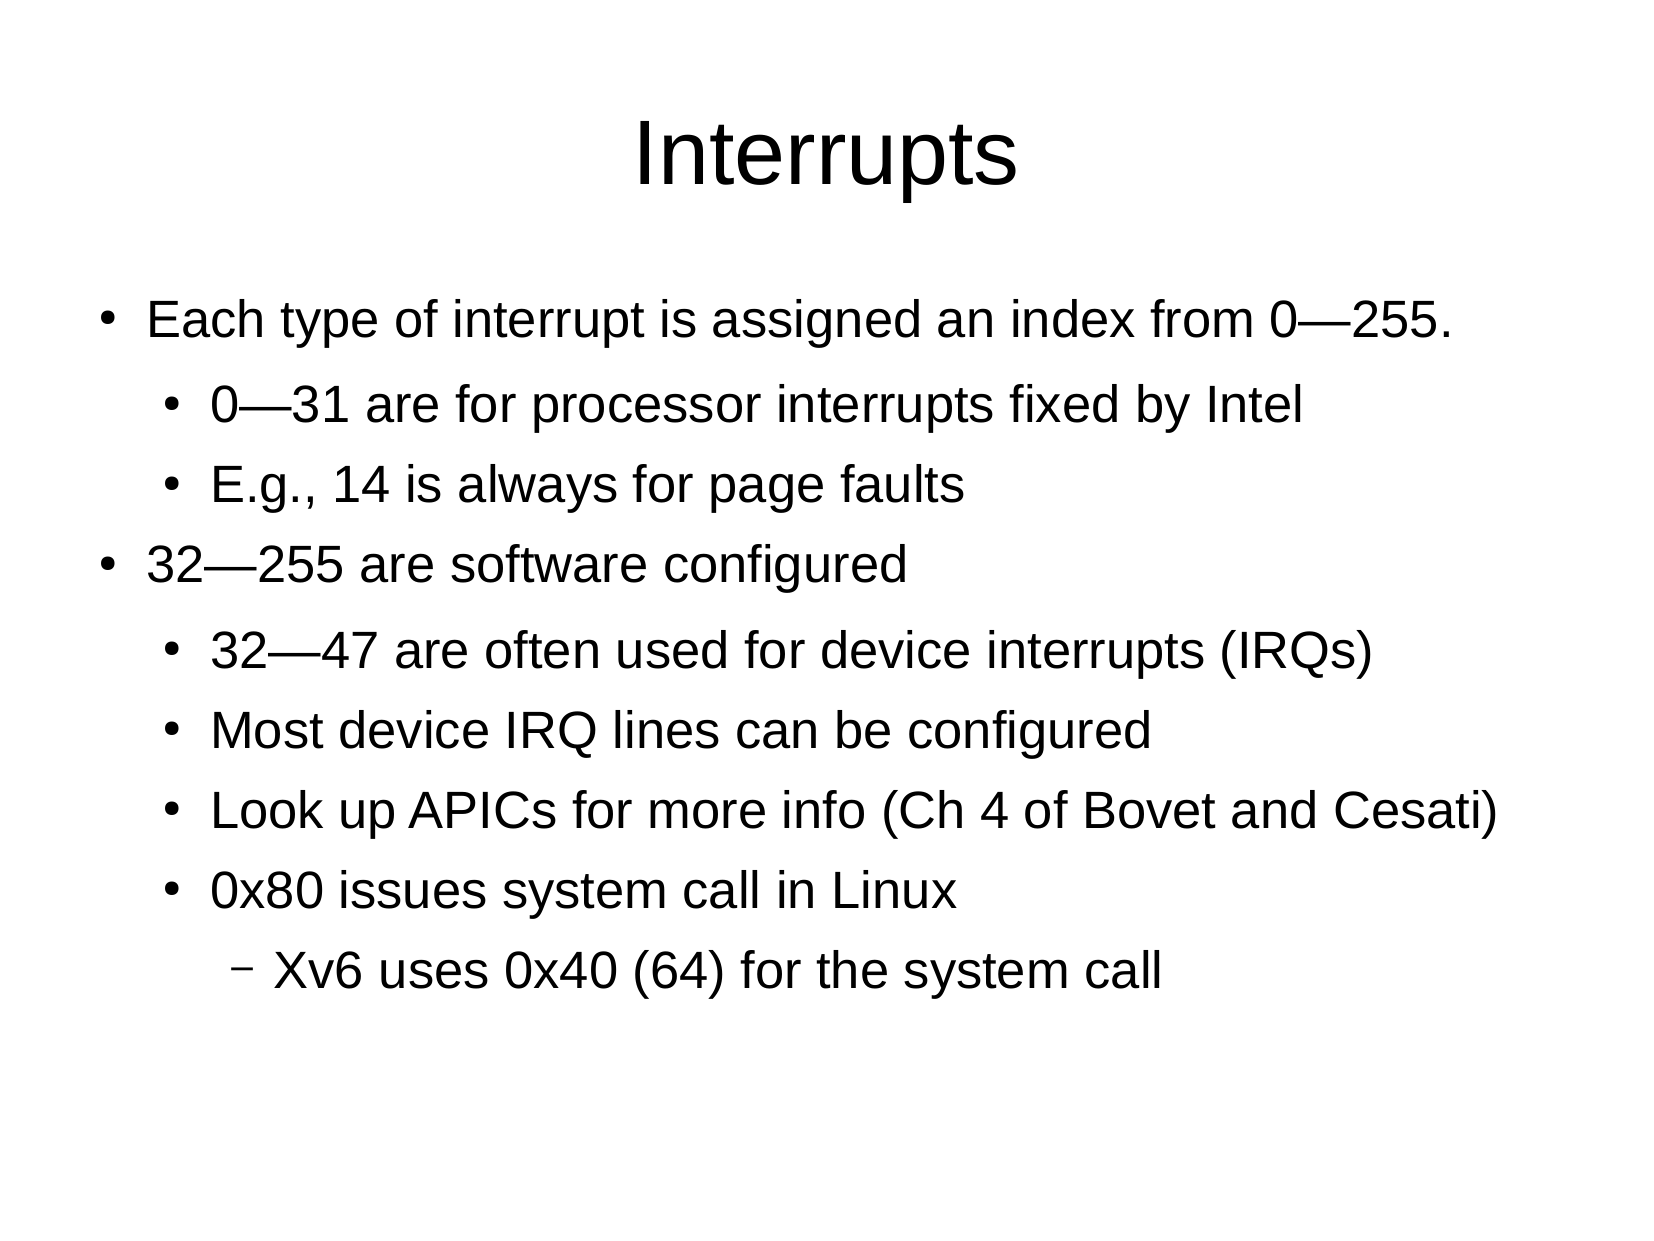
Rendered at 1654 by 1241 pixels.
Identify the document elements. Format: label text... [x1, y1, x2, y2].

list Each type of interrupt is assigned an index from 0—255. 0—31 are for processor interrupts fixed by Intel E.g., 14 is always for page faults 32—255 are software configured 32—47 are often used for device interrupts (IRQs) Most device IRQ lines can be configured Look up APICs for more info (Ch 4 of Bovet and Cesati) 0x80 issues system call in Linux Xv6 uses 0x40 (64) for the system call [82, 290, 1571, 1013]
title Interrupts [82, 49, 1571, 257]
